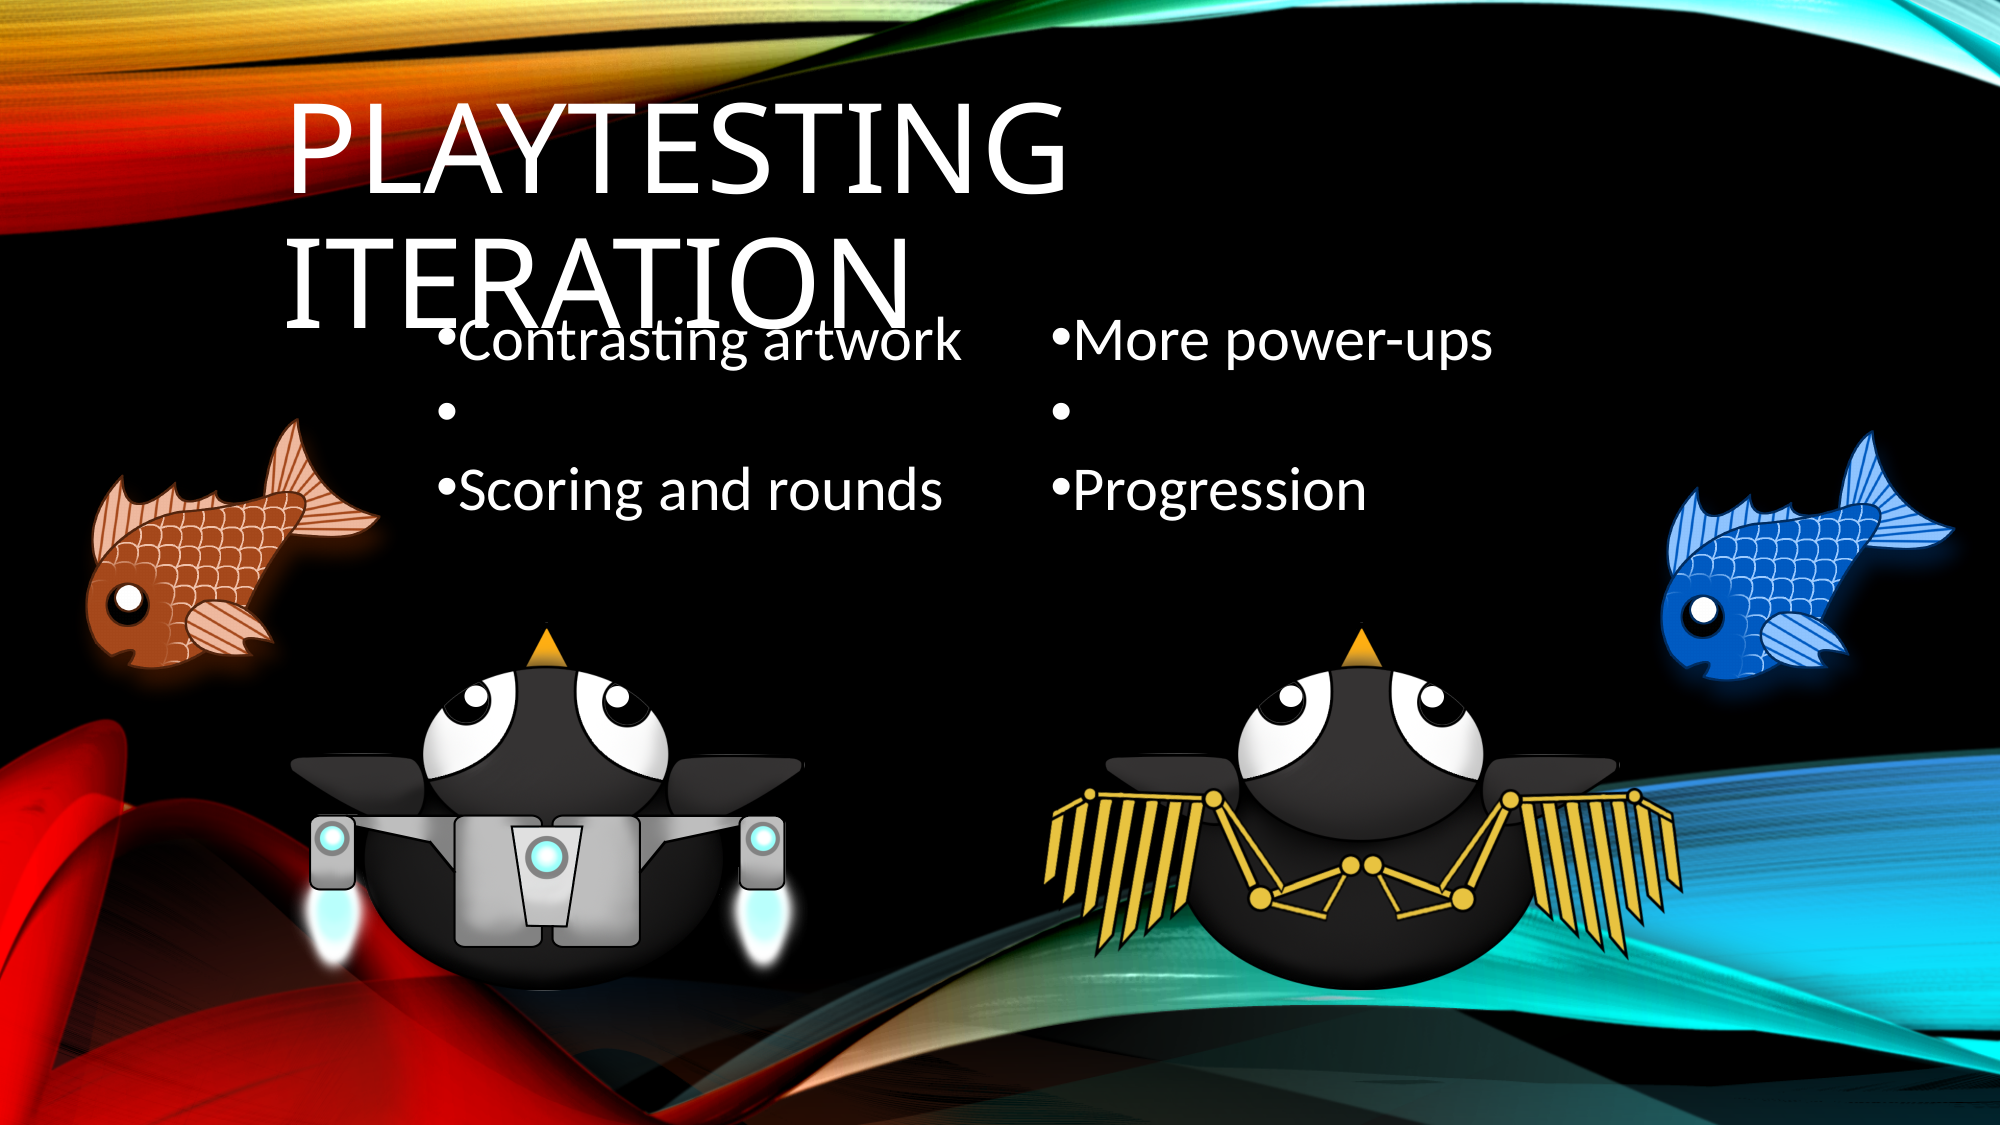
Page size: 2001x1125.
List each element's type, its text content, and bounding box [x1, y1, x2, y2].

text_box More power-ups Progression [1035, 290, 1804, 579]
picture [988, 385, 2000, 1027]
text_box Contrasting artwork Scoring and rounds [421, 290, 1035, 534]
title Playtesting iteration [267, 78, 1709, 221]
picture [31, 373, 928, 1027]
